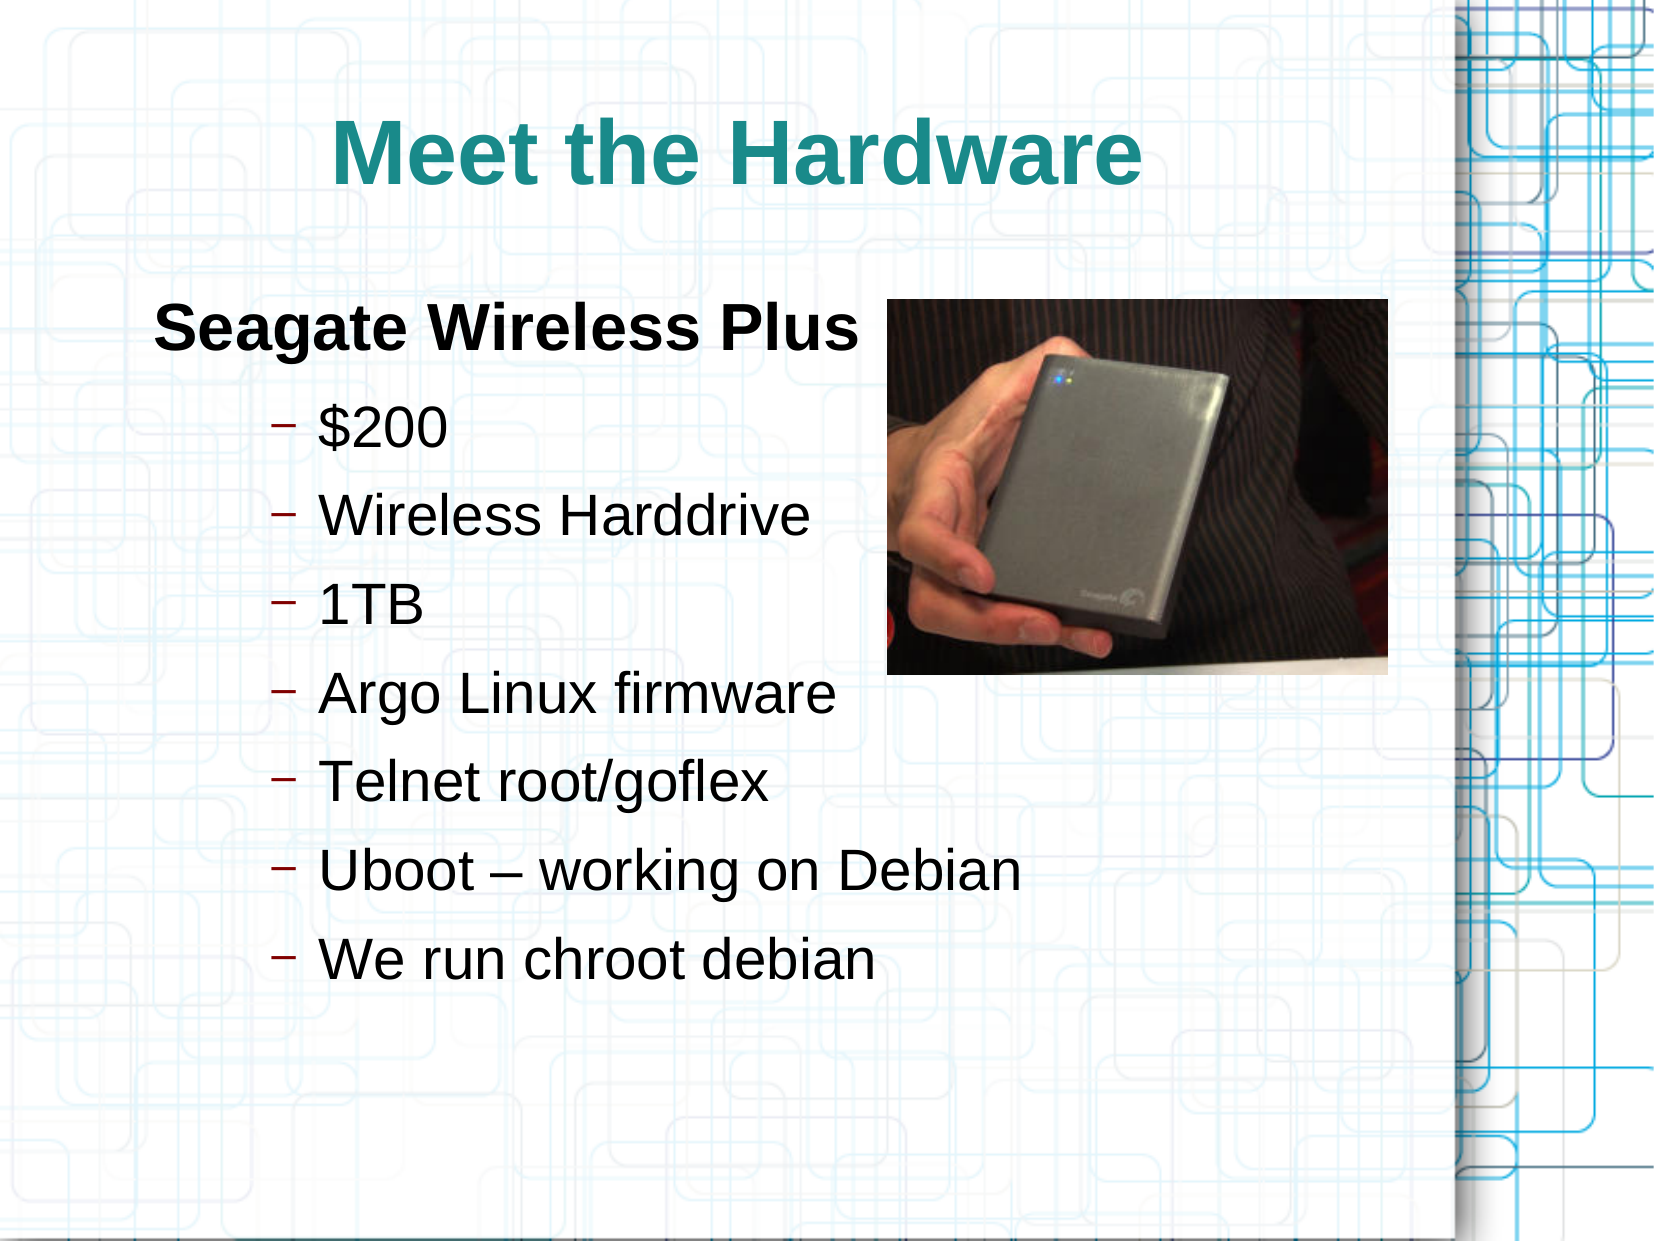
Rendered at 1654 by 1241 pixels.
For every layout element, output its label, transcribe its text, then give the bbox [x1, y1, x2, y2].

list Seagate Wireless Plus $200 Wireless Harddrive 1TB Argo Linux firmware Telnet root/goflex Uboot – working on Debian We run chroot debian [82, 290, 1418, 1010]
picture [0, 0, 1654, 1241]
title Meet the Hardware [59, 49, 1418, 257]
